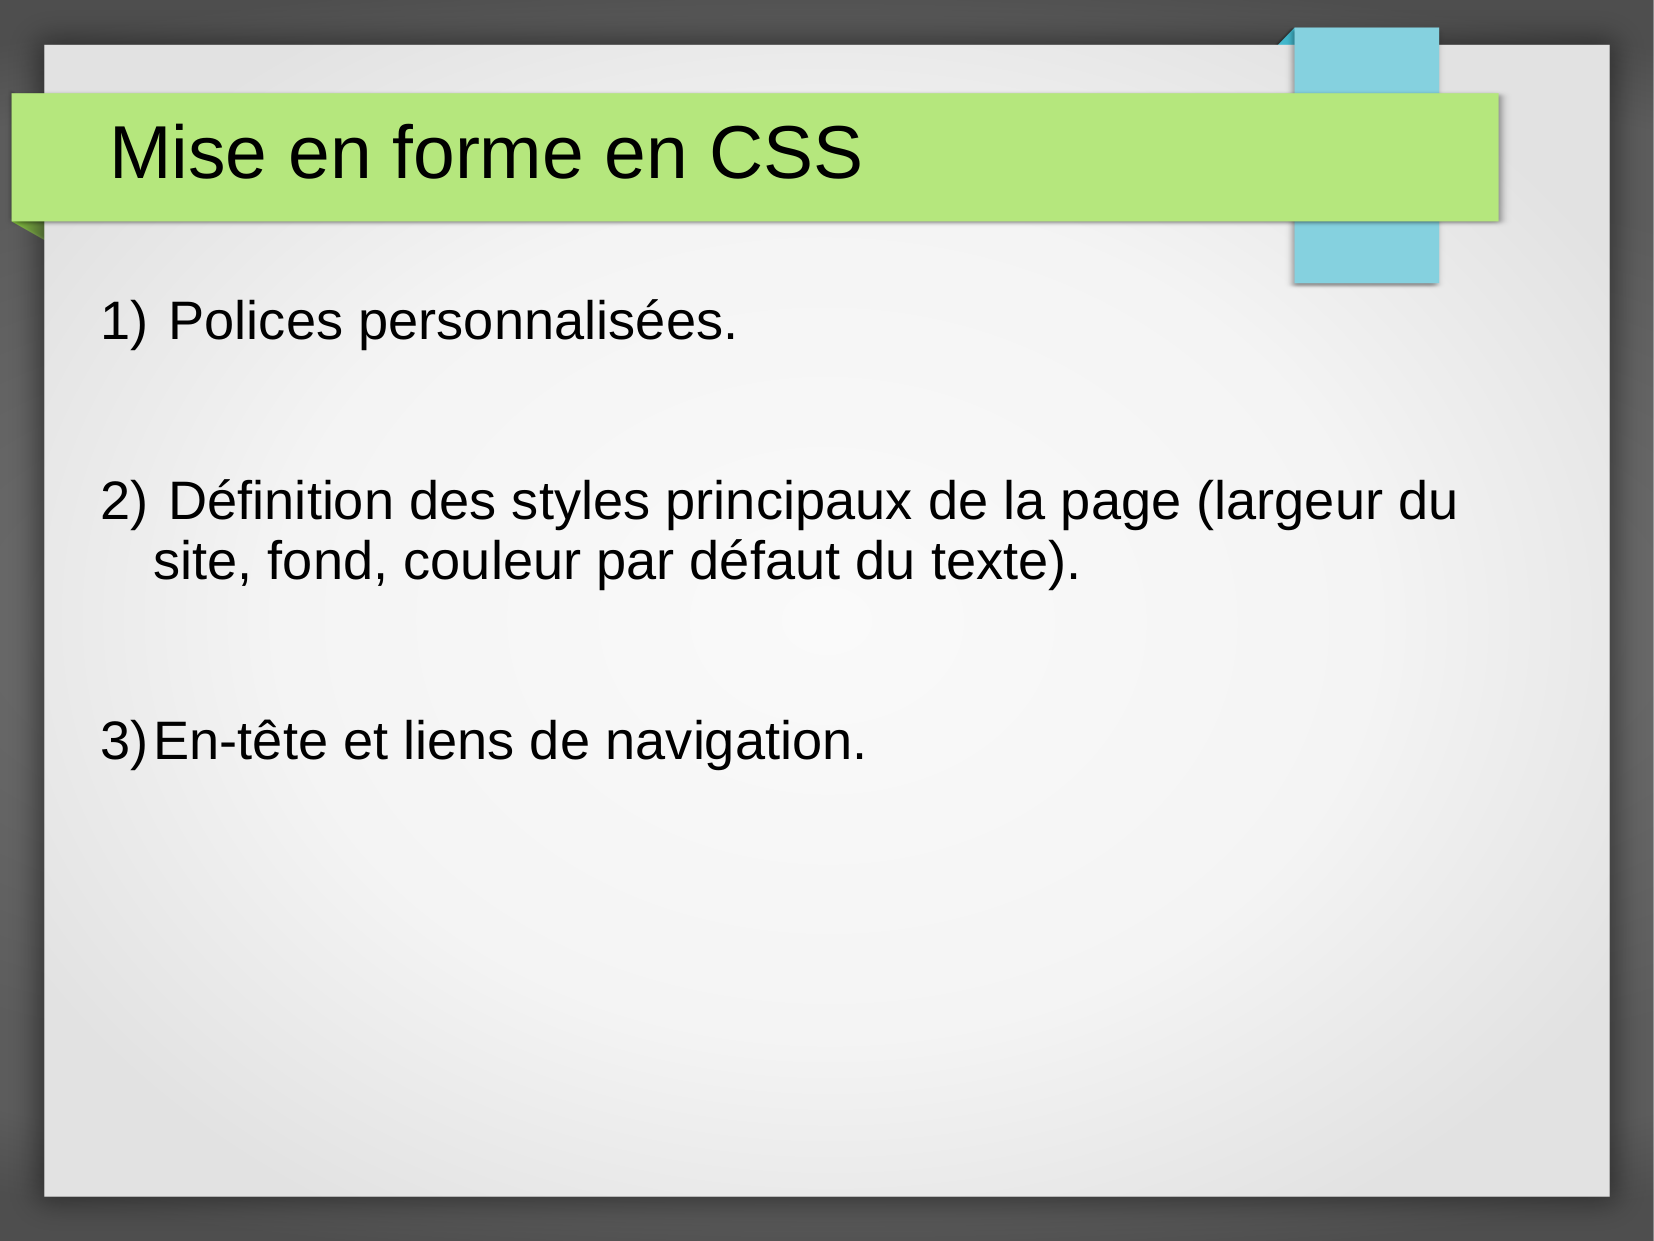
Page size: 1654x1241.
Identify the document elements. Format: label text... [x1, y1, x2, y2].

list Polices personnalisées. Définition des styles principaux de la page (largeur du site, fond, couleur par défaut du texte). En-tête et liens de navigation. [82, 290, 1571, 1010]
title Mise en forme en CSS [82, 49, 1571, 257]
picture [0, 0, 1654, 1241]
